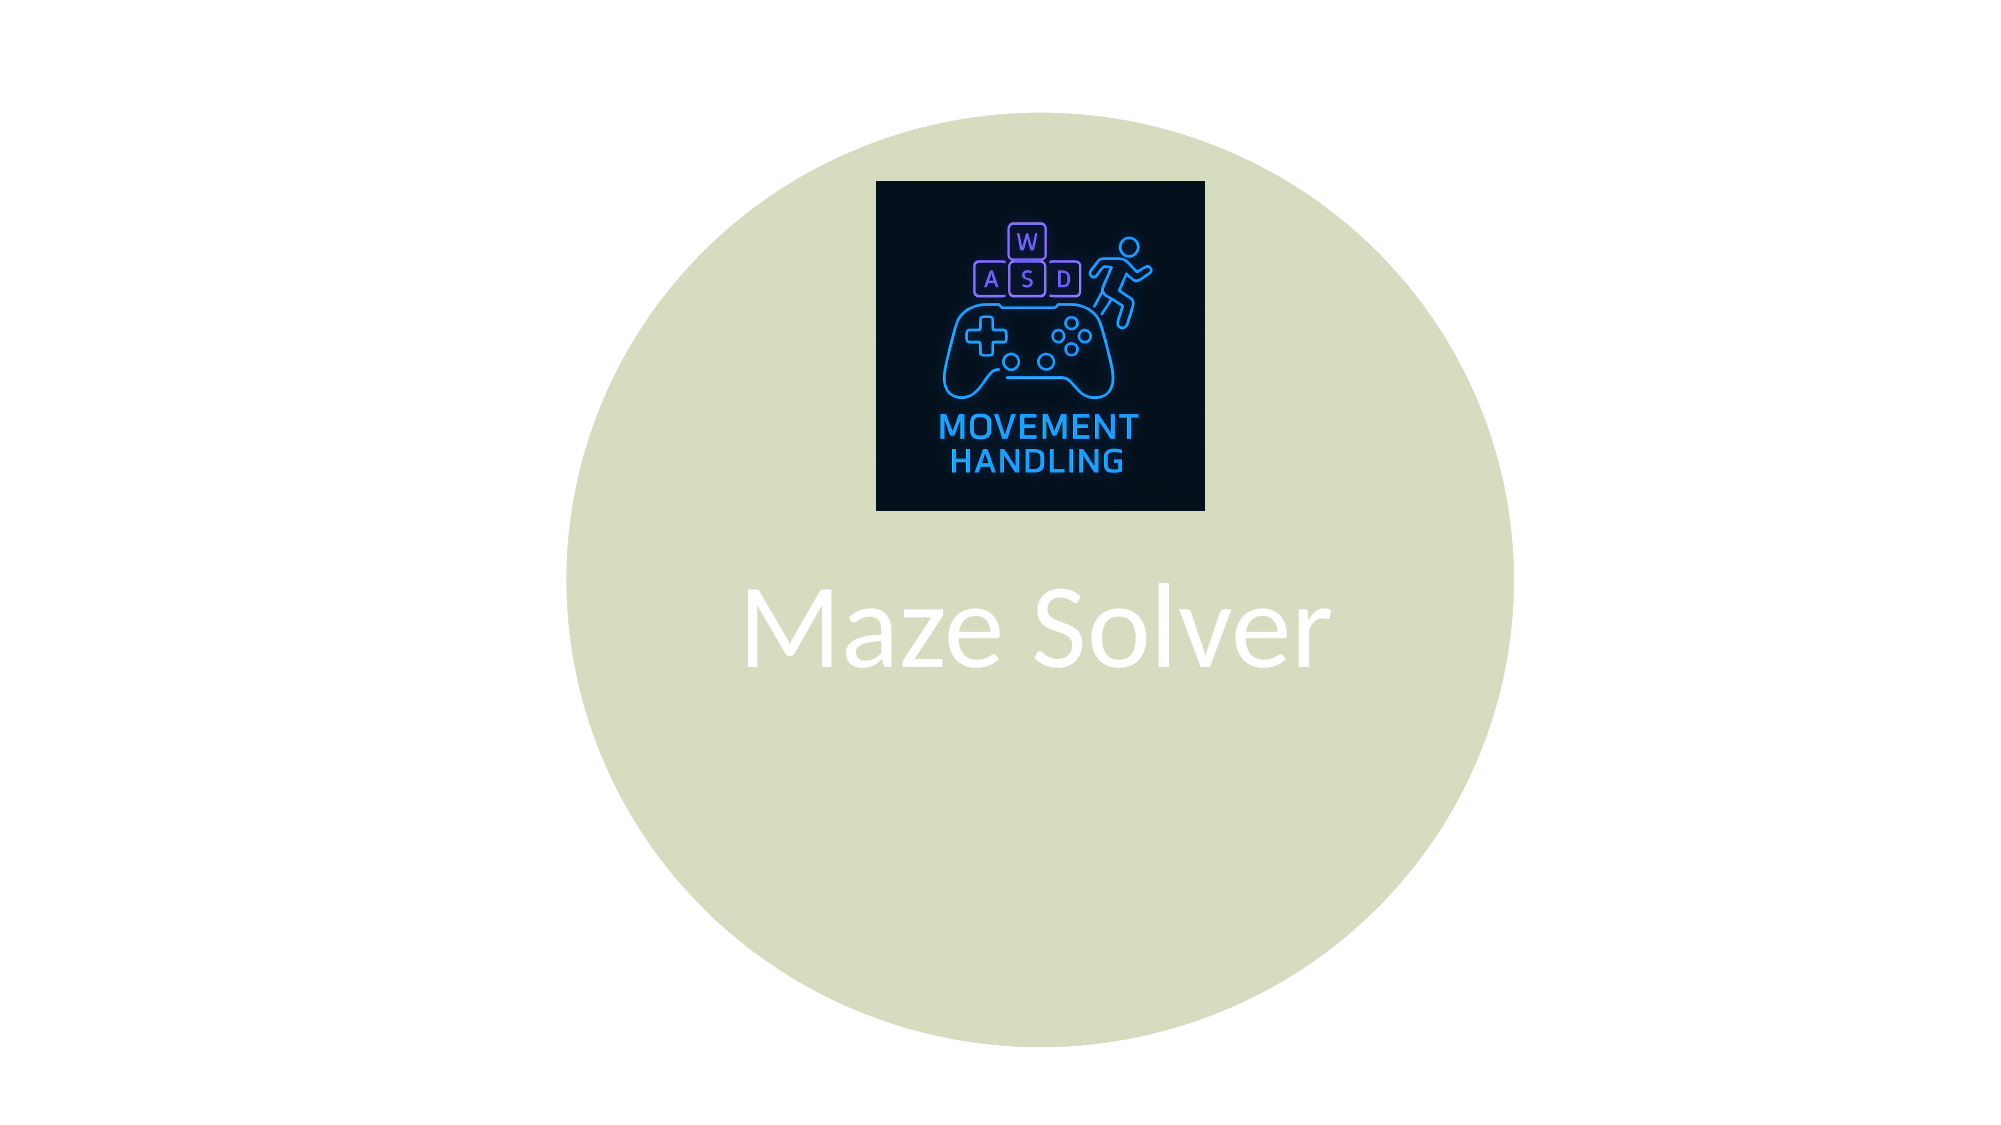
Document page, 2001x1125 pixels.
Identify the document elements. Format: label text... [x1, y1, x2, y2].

picture [876, 181, 1205, 511]
text_box [555, 102, 1525, 1058]
text_box Maze Solver [598, 539, 1475, 701]
